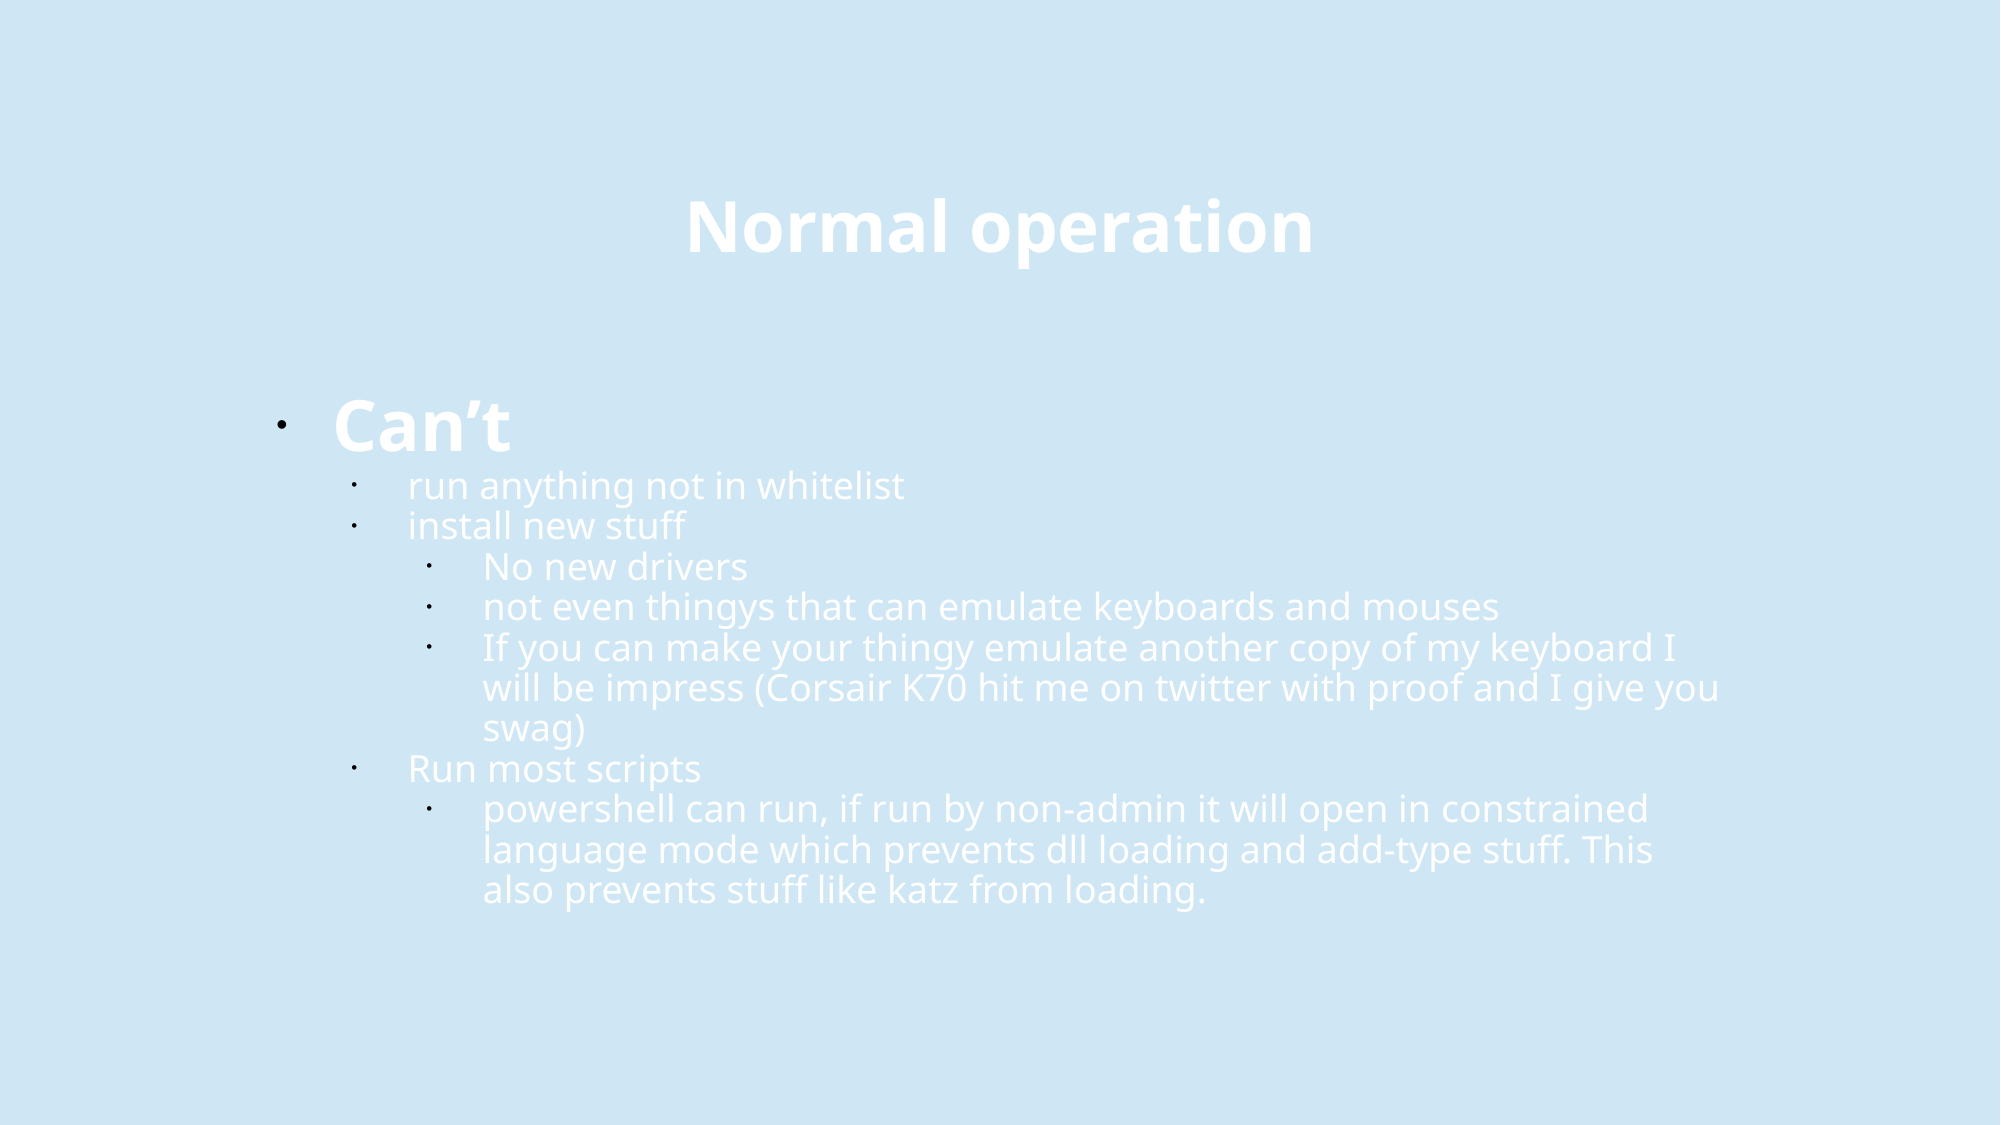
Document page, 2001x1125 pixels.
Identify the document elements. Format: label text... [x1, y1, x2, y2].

subtitle Can’t run anything not in whitelist install new stuff No new drivers not even thingys that can emulate keyboards and mouses If you can make your thingy emulate another copy of my keyboard I will be impress (Corsair K70 hit me on twitter with proof and I give you swag) Run most scripts powershell can run, if run by non-admin it will open in constrained language mode which prevents dll loading and add-type stuff. This also prevents stuff like katz from loading. [261, 383, 1739, 863]
title Normal operation [261, 184, 1739, 383]
